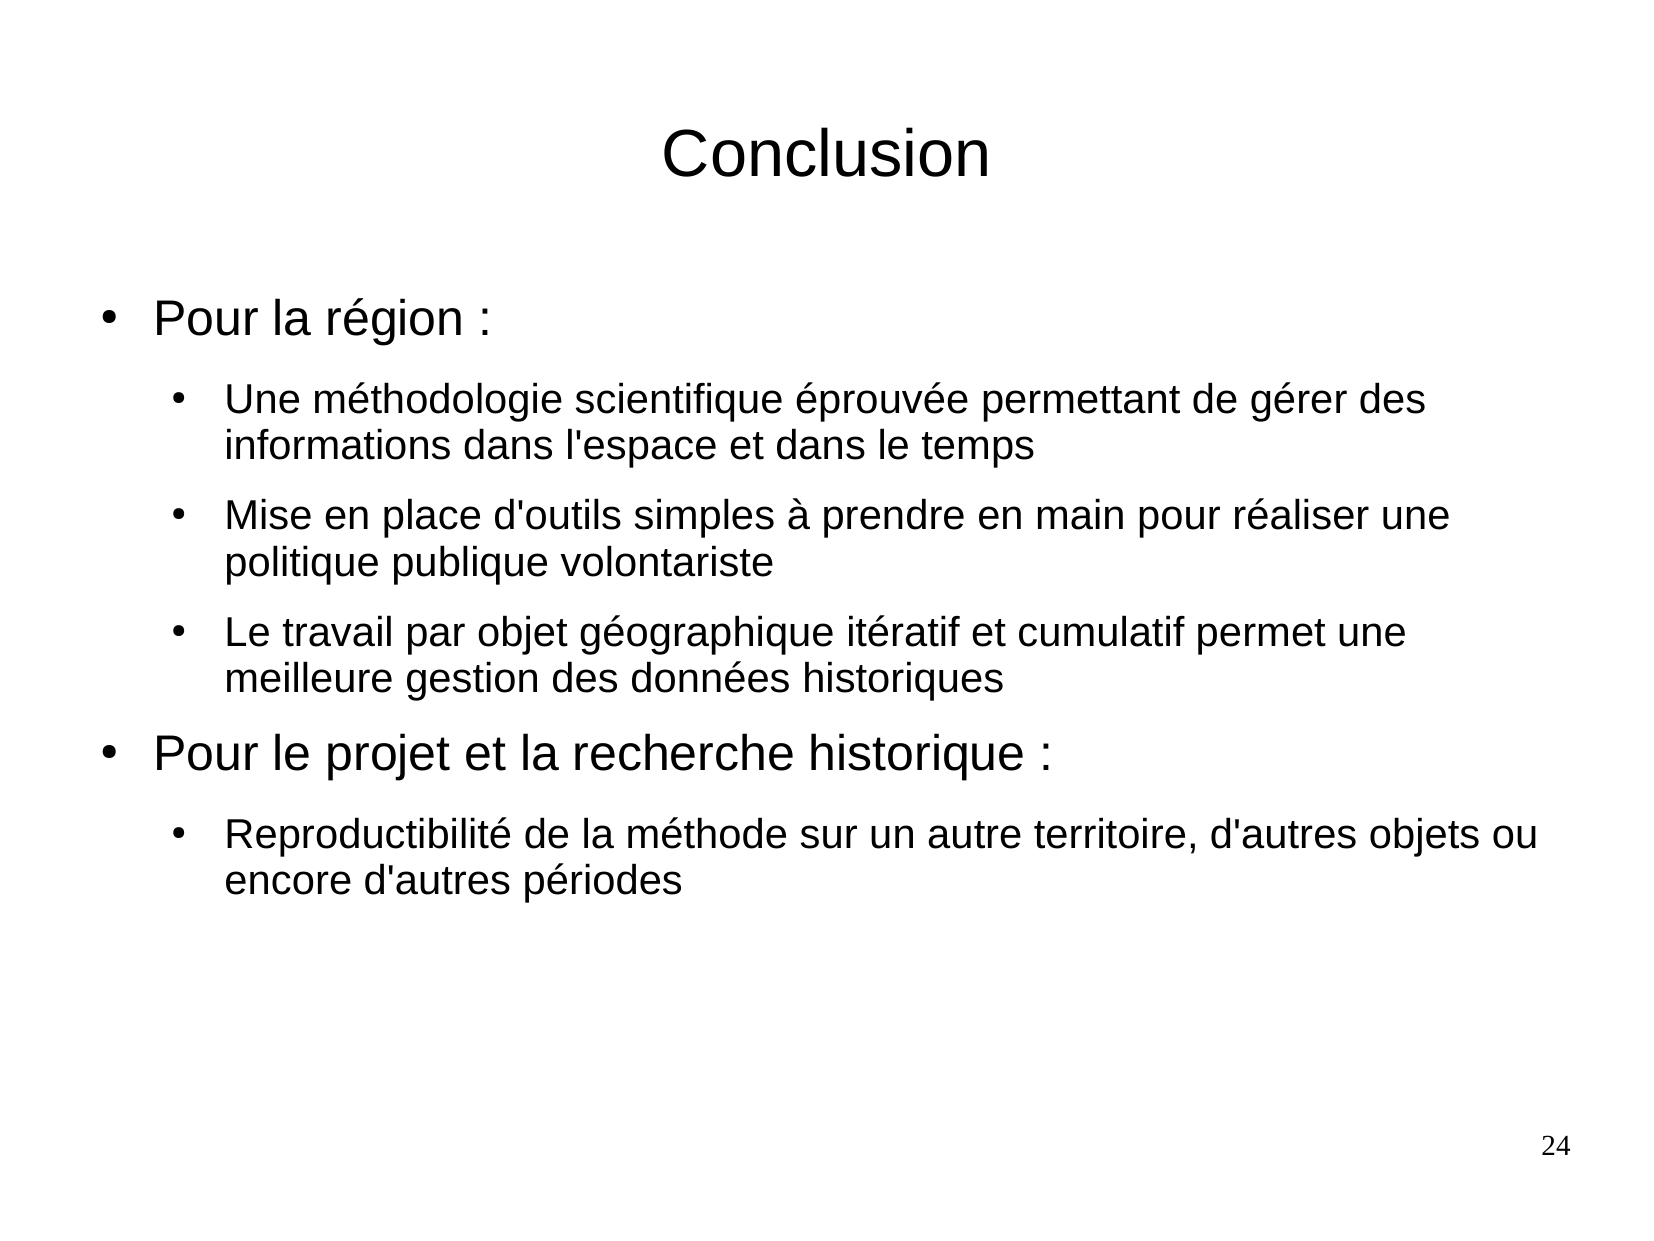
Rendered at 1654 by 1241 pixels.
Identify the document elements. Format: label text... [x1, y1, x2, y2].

title Conclusion [82, 49, 1571, 257]
list Pour la région : Une méthodologie scientifique éprouvée permettant de gérer des informations dans l'espace et dans le temps Mise en place d'outils simples à prendre en main pour réaliser une politique publique volontariste Le travail par objet géographique itératif et cumulatif permet une meilleure gestion des données historiques Pour le projet et la recherche historique : Reproductibilité de la méthode sur un autre territoire, d'autres objets ou encore d'autres périodes [82, 290, 1571, 1010]
